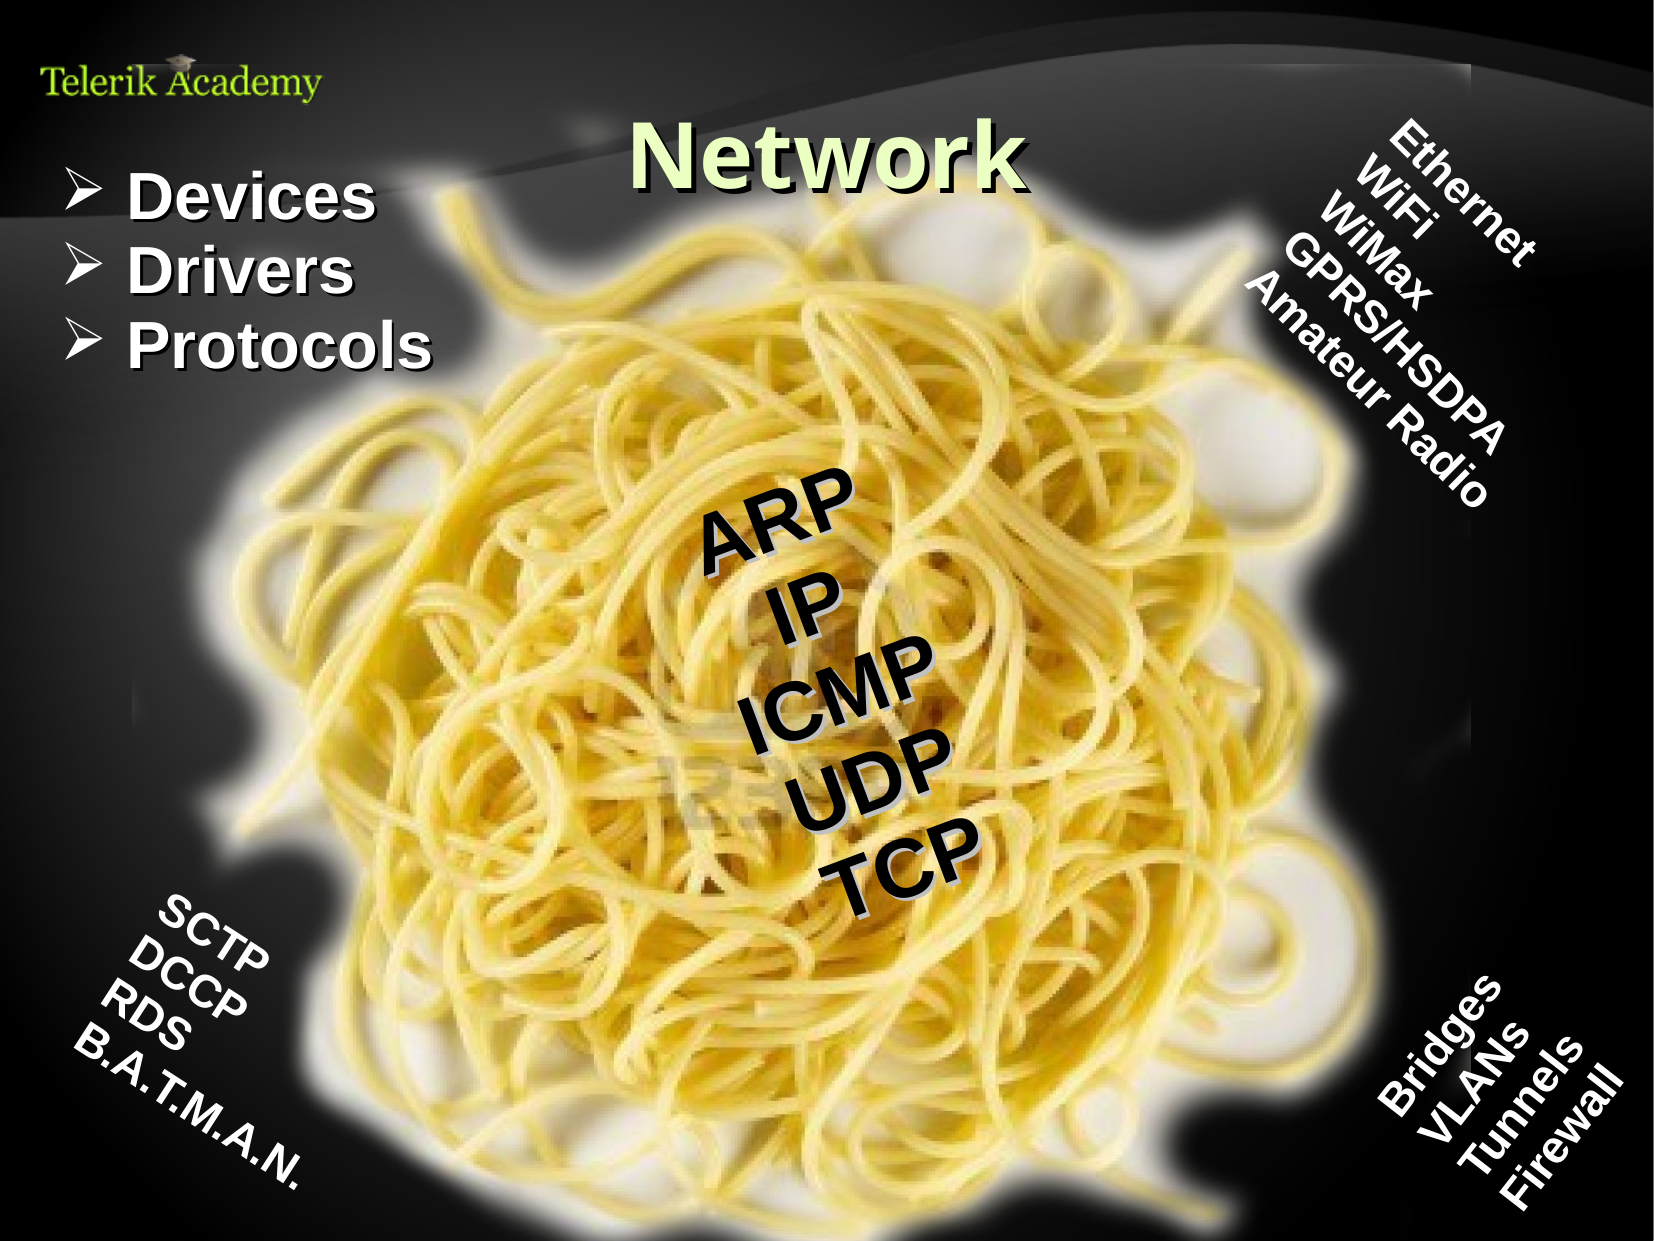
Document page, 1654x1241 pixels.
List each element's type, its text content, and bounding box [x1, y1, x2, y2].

picture [0, 0, 1654, 1241]
text_box Ethernet WiFi WiMax GPRS/HSDPA Amateur Radio [1220, 93, 1654, 536]
text_box SCTP DCCP RDS B.A.T.M.A.N. [49, 867, 421, 1216]
text_box Bridges VLANs Tunnels Firewall [1352, 942, 1651, 1238]
title Network [82, 49, 1571, 250]
text_box ARP IP ICMP UDP TCP [645, 427, 1036, 961]
subtitle Devices Drivers Protocols [60, 60, 1516, 781]
